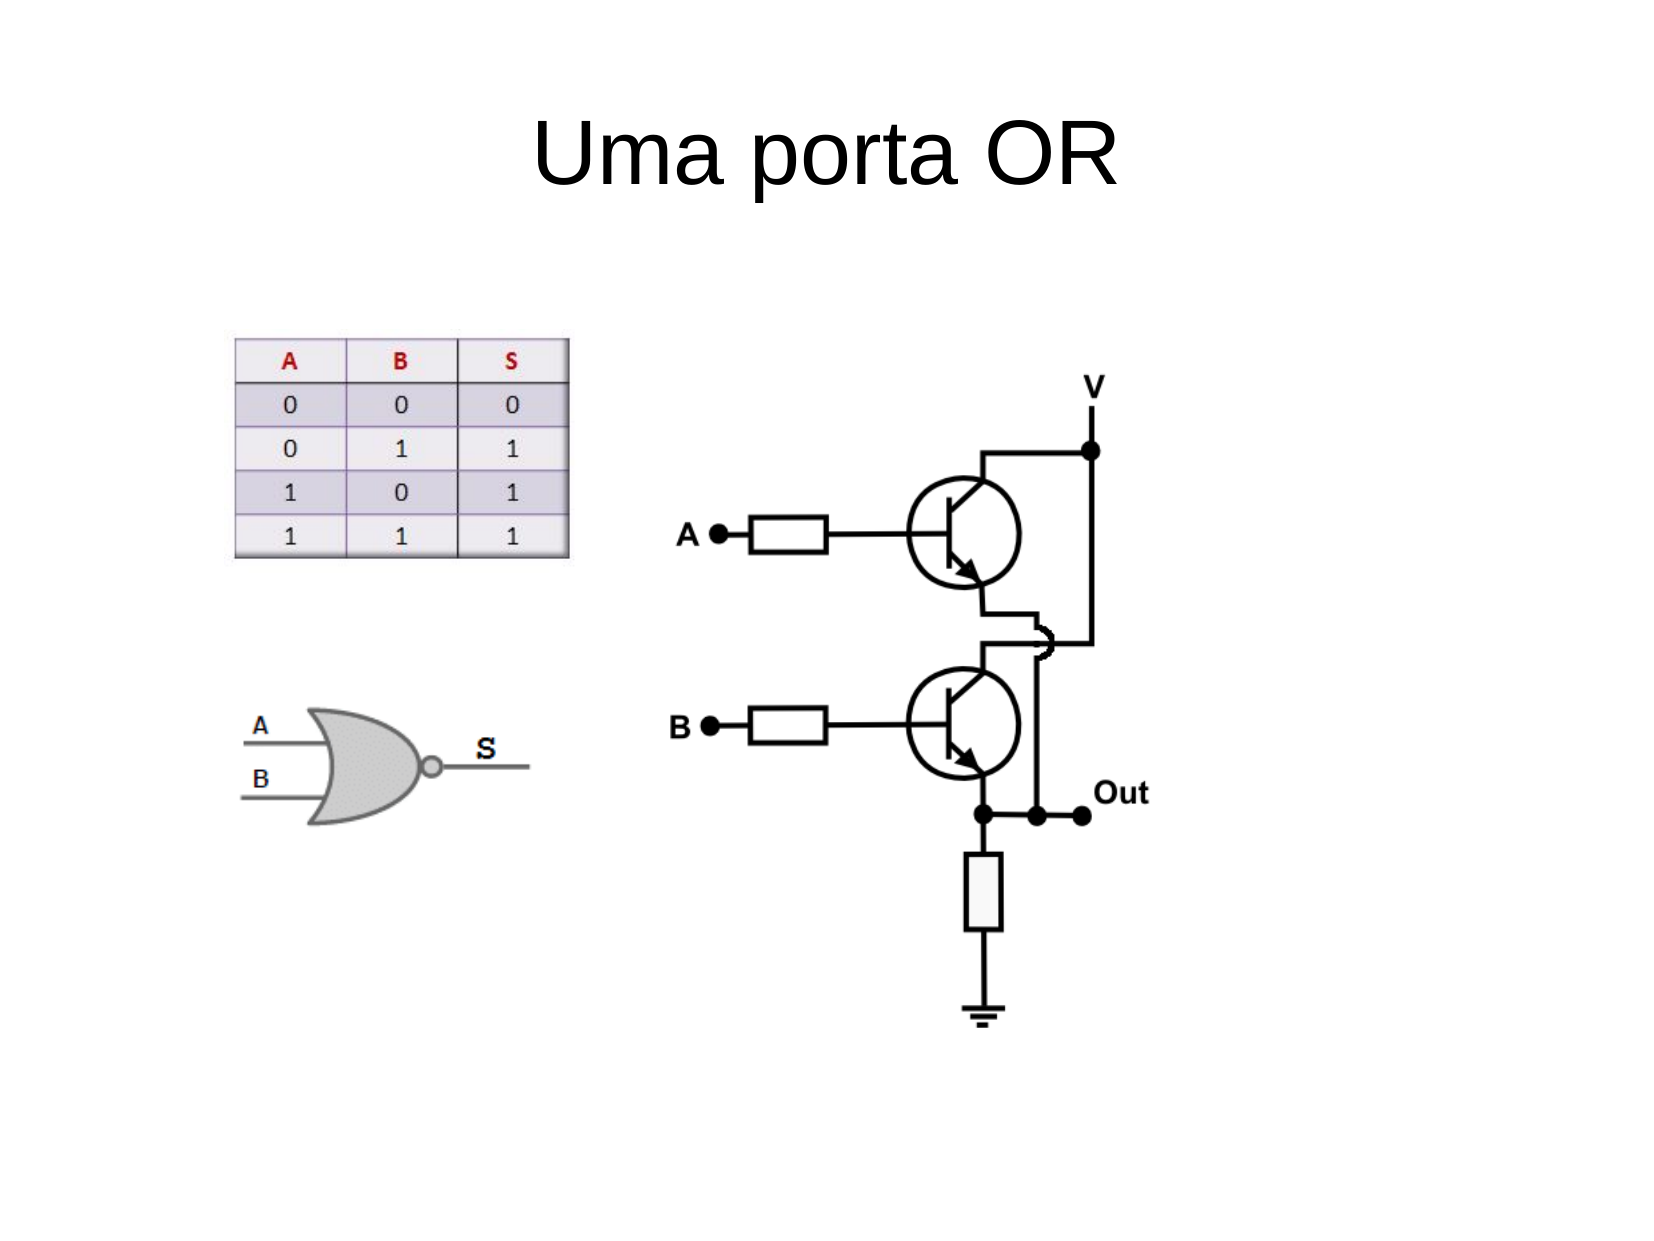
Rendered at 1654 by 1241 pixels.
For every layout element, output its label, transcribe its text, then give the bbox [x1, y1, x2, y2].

title Uma porta OR [82, 49, 1571, 257]
picture [228, 686, 567, 863]
picture [649, 354, 1196, 1036]
picture [224, 329, 584, 573]
